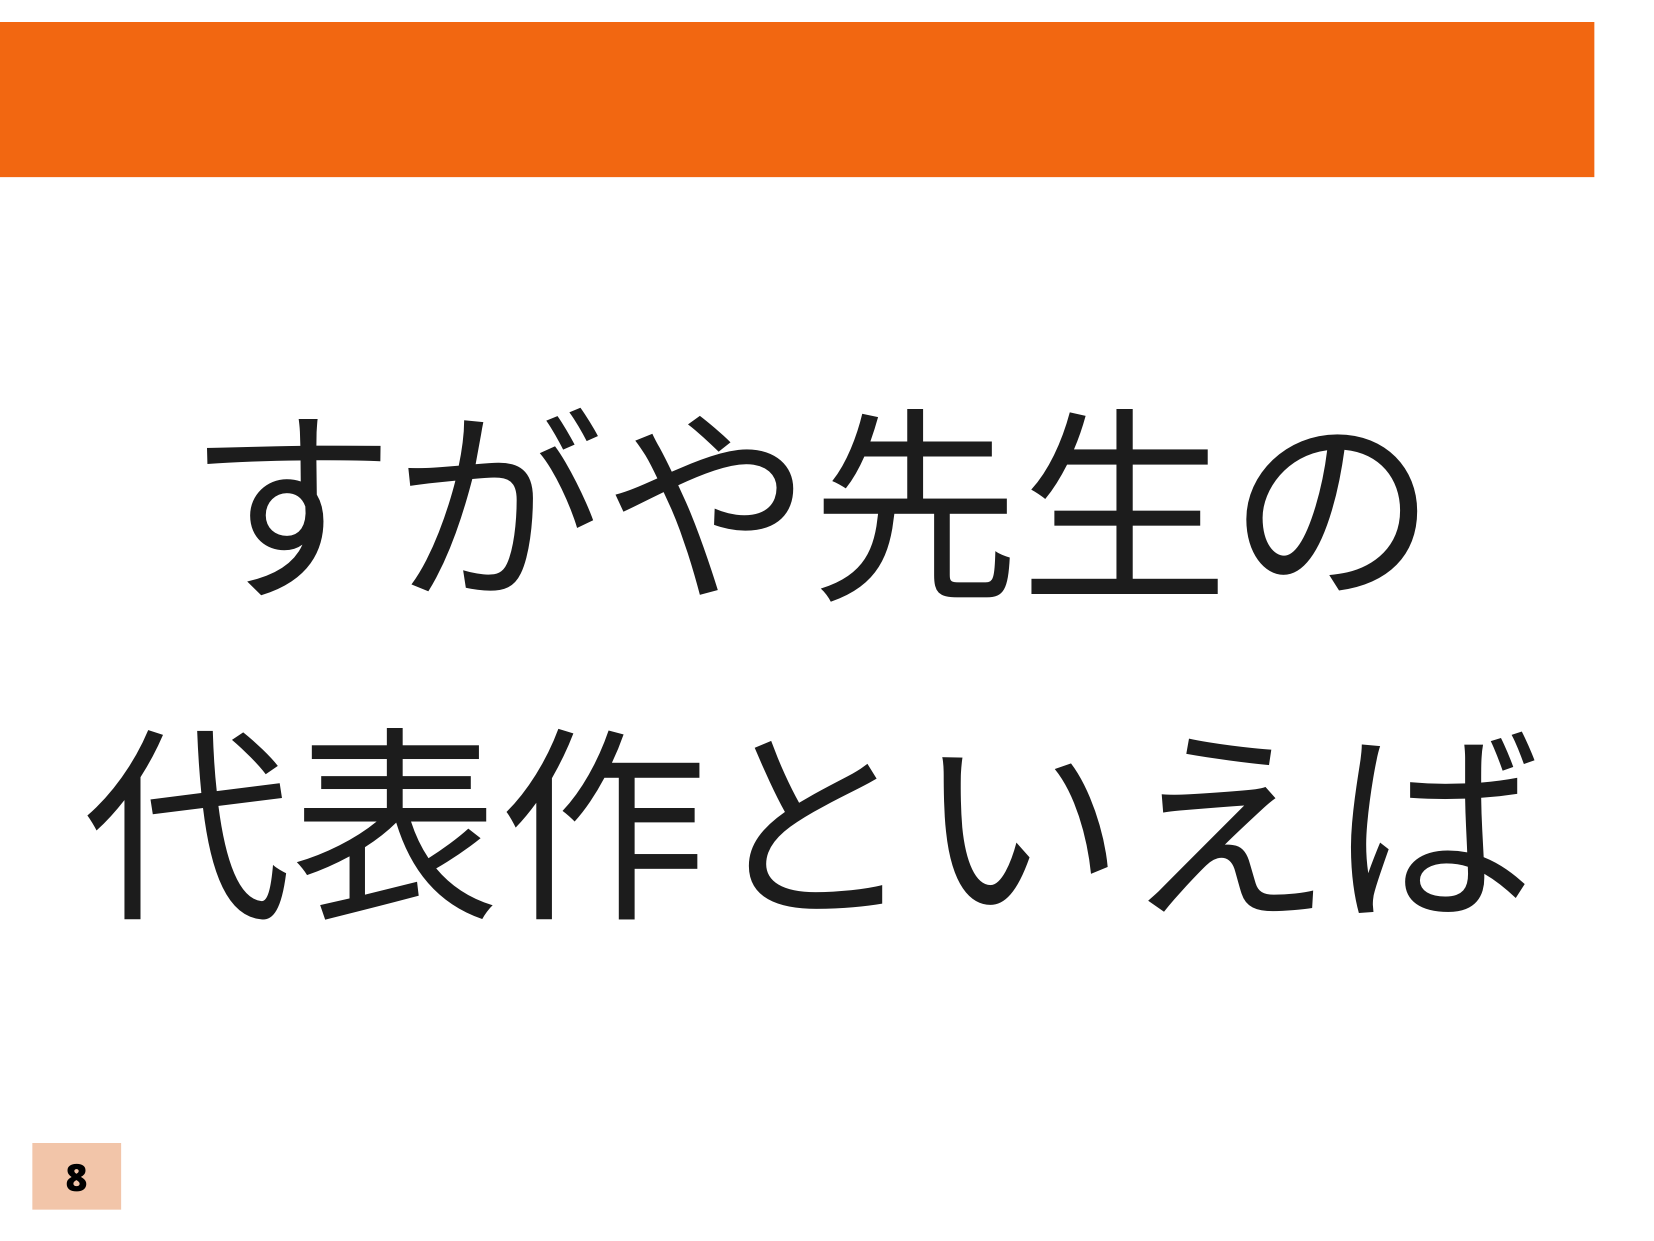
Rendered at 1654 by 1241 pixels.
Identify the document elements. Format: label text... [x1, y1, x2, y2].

list すがや先生の 代表作といえば [59, 201, 1565, 1105]
